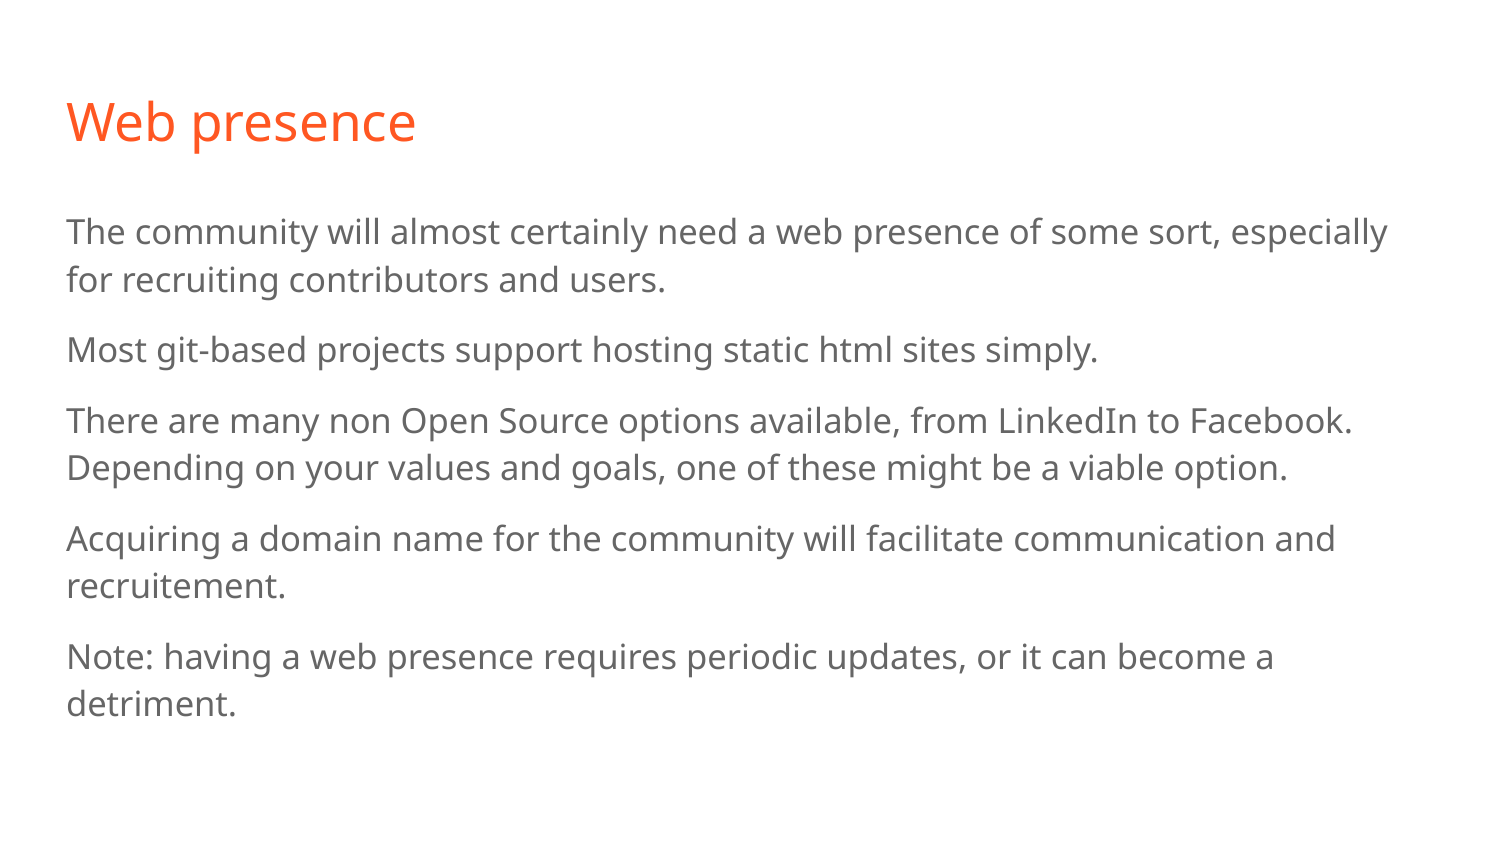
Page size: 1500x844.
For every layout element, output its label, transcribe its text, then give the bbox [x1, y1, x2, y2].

list The community will almost certainly need a web presence of some sort, especially for recruiting contributors and users. Most git-based projects support hosting static html sites simply. There are many non Open Source options available, from LinkedIn to Facebook. Depending on your values and goals, one of these might be a viable option. Acquiring a domain name for the community will facilitate communication and recruitement. Note: having a web presence requires periodic updates, or it can become a detriment. [51, 189, 1449, 750]
title Web presence [51, 72, 1449, 167]
